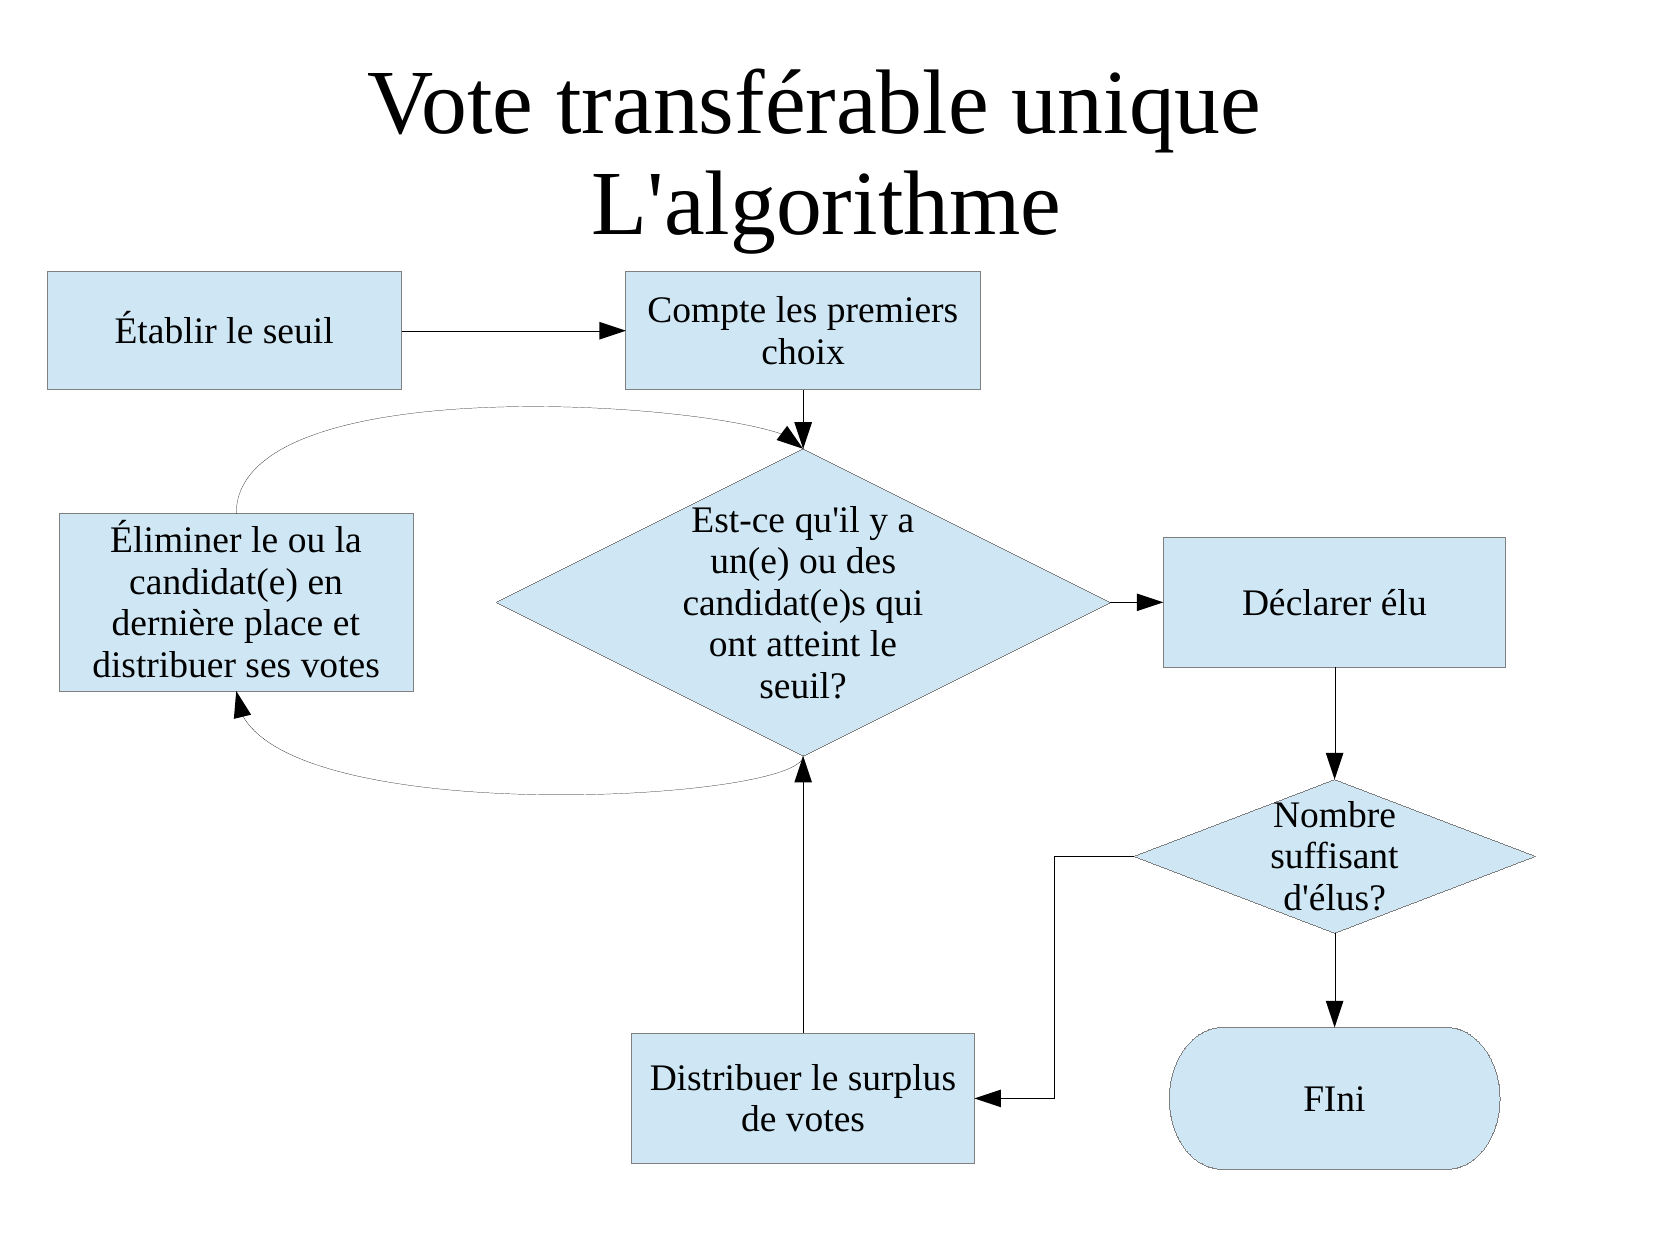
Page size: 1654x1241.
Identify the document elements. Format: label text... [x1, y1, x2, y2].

text_box Déclarer élu [1163, 537, 1506, 668]
text_box Éliminer le ou la candidat(e) en dernière place et distribuer ses votes [59, 513, 414, 692]
text_box Établir le seuil [47, 271, 402, 390]
title Vote transférable unique L'algorithme [82, 49, 1571, 257]
text_box Distribuer le surplus de votes [631, 1033, 975, 1164]
text_box Nombre suffisant d'élus? [1134, 779, 1536, 934]
text_box Compte les premiers choix [625, 271, 981, 390]
text_box Est-ce qu'il y a un(e) ou des candidat(e)s qui ont atteint le seuil? [496, 449, 1110, 756]
text_box FIni [1169, 1027, 1501, 1170]
